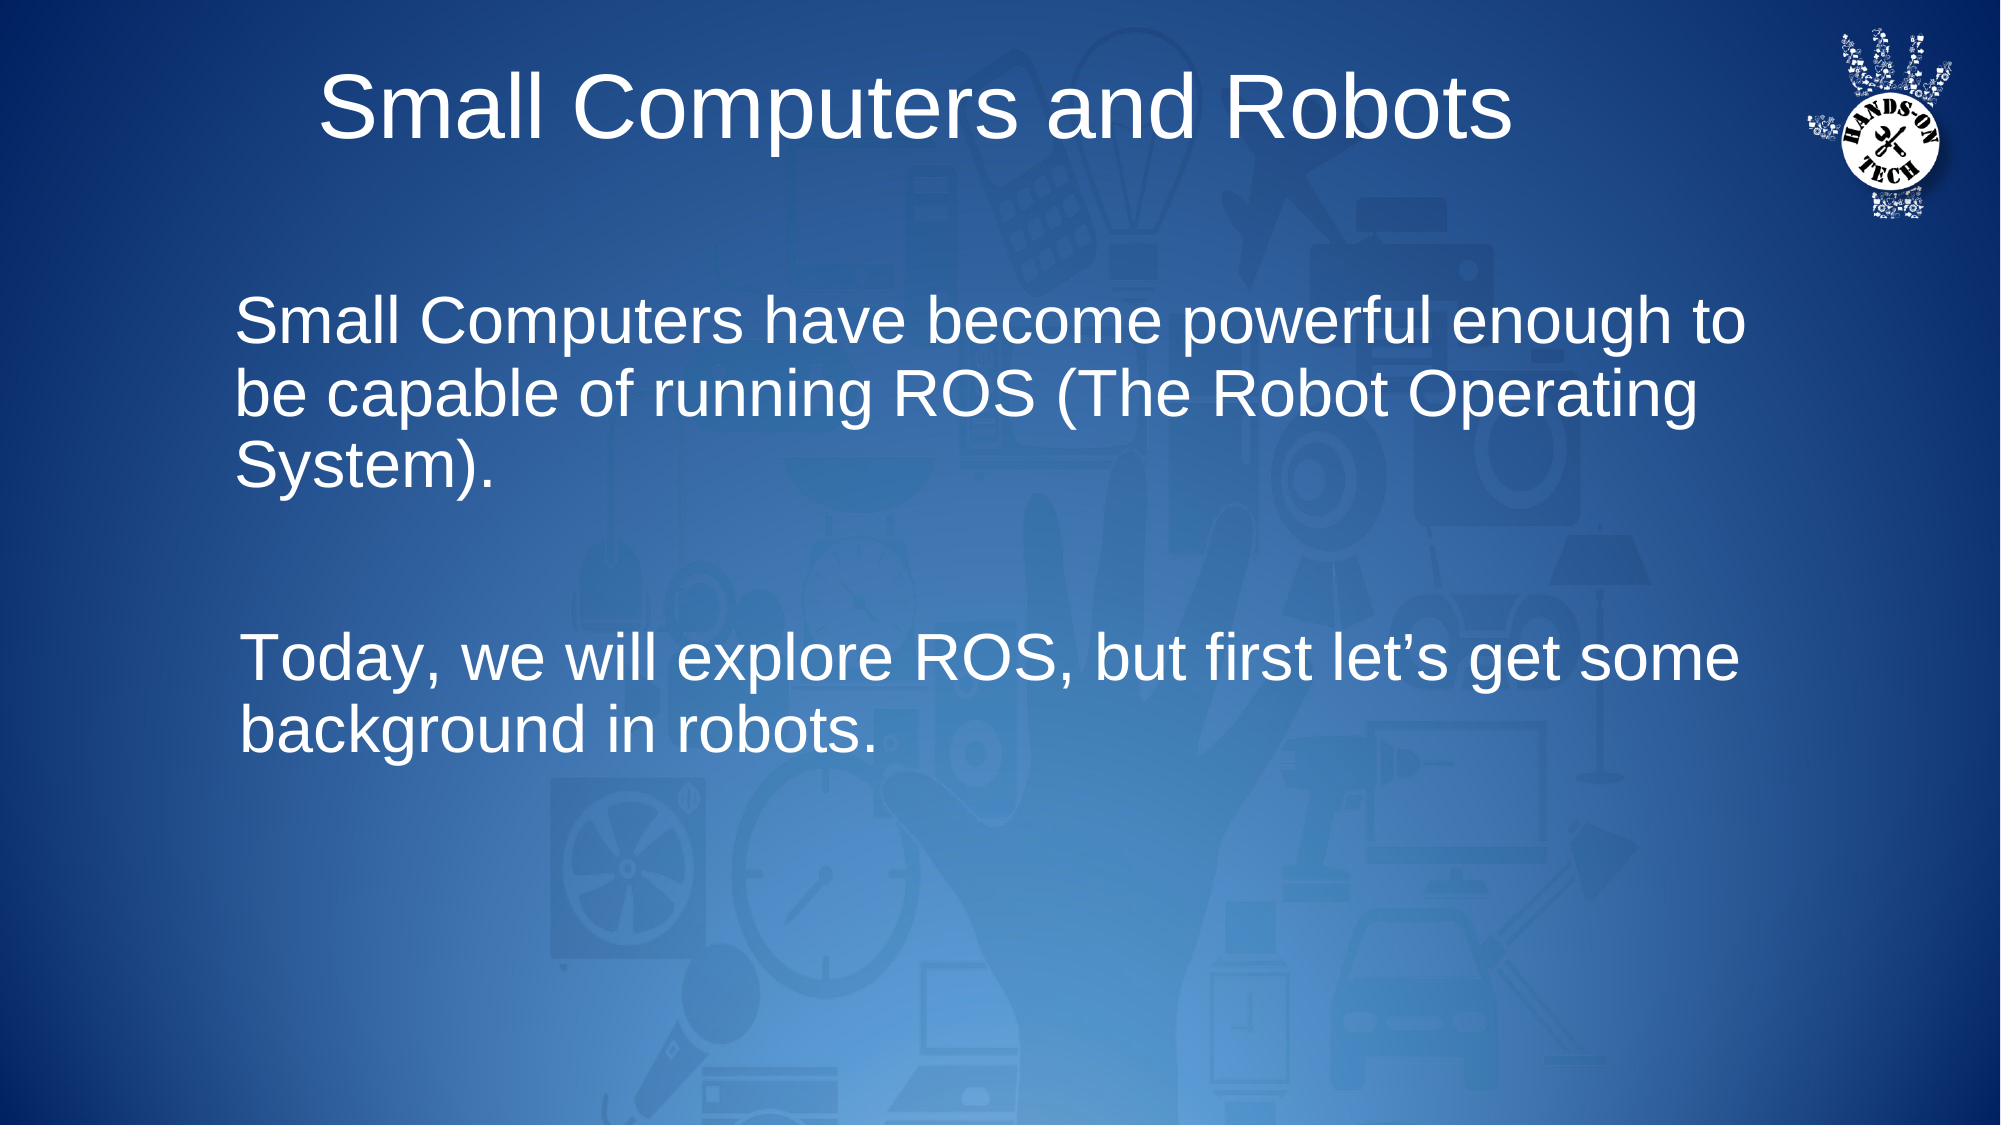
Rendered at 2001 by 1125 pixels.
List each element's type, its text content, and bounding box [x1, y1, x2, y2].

text_box Small Computers and Robots [5, 0, 1828, 218]
text_box Today, we will explore ROS, but first let’s get some background in robots. [225, 615, 1860, 855]
picture [0, 0, 2001, 1125]
text_box Small Computers have become powerful enough to be capable of running ROS (The Robot Operating System). [219, 278, 1855, 519]
